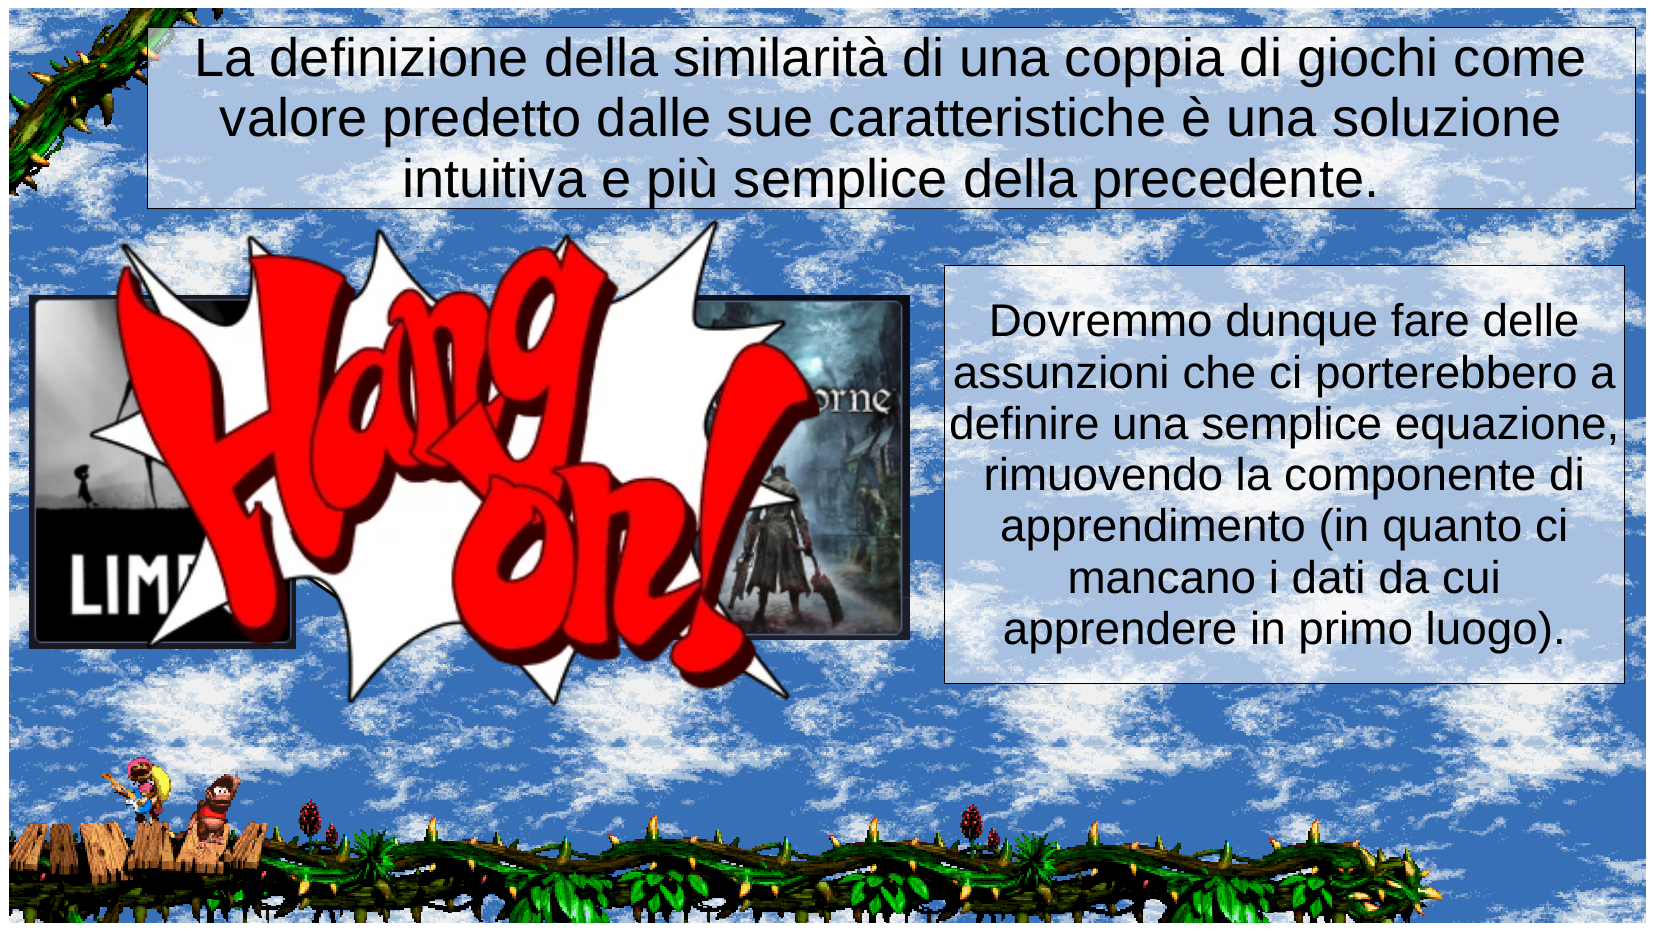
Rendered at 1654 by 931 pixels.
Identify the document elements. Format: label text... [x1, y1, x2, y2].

text_box Dovremmo dunque fare delle assunzioni che ci porterebbero a definire una semplice equazione, rimuovendo la componente di apprendimento (in quanto ci mancano i dati da cui apprendere in primo luogo). [944, 265, 1625, 684]
picture [0, 0, 1654, 931]
subtitle La definizione della similarità di una coppia di giochi come valore predetto dalle sue caratteristiche è una soluzione intuitiva e più semplice della precedente. [147, 27, 1636, 209]
